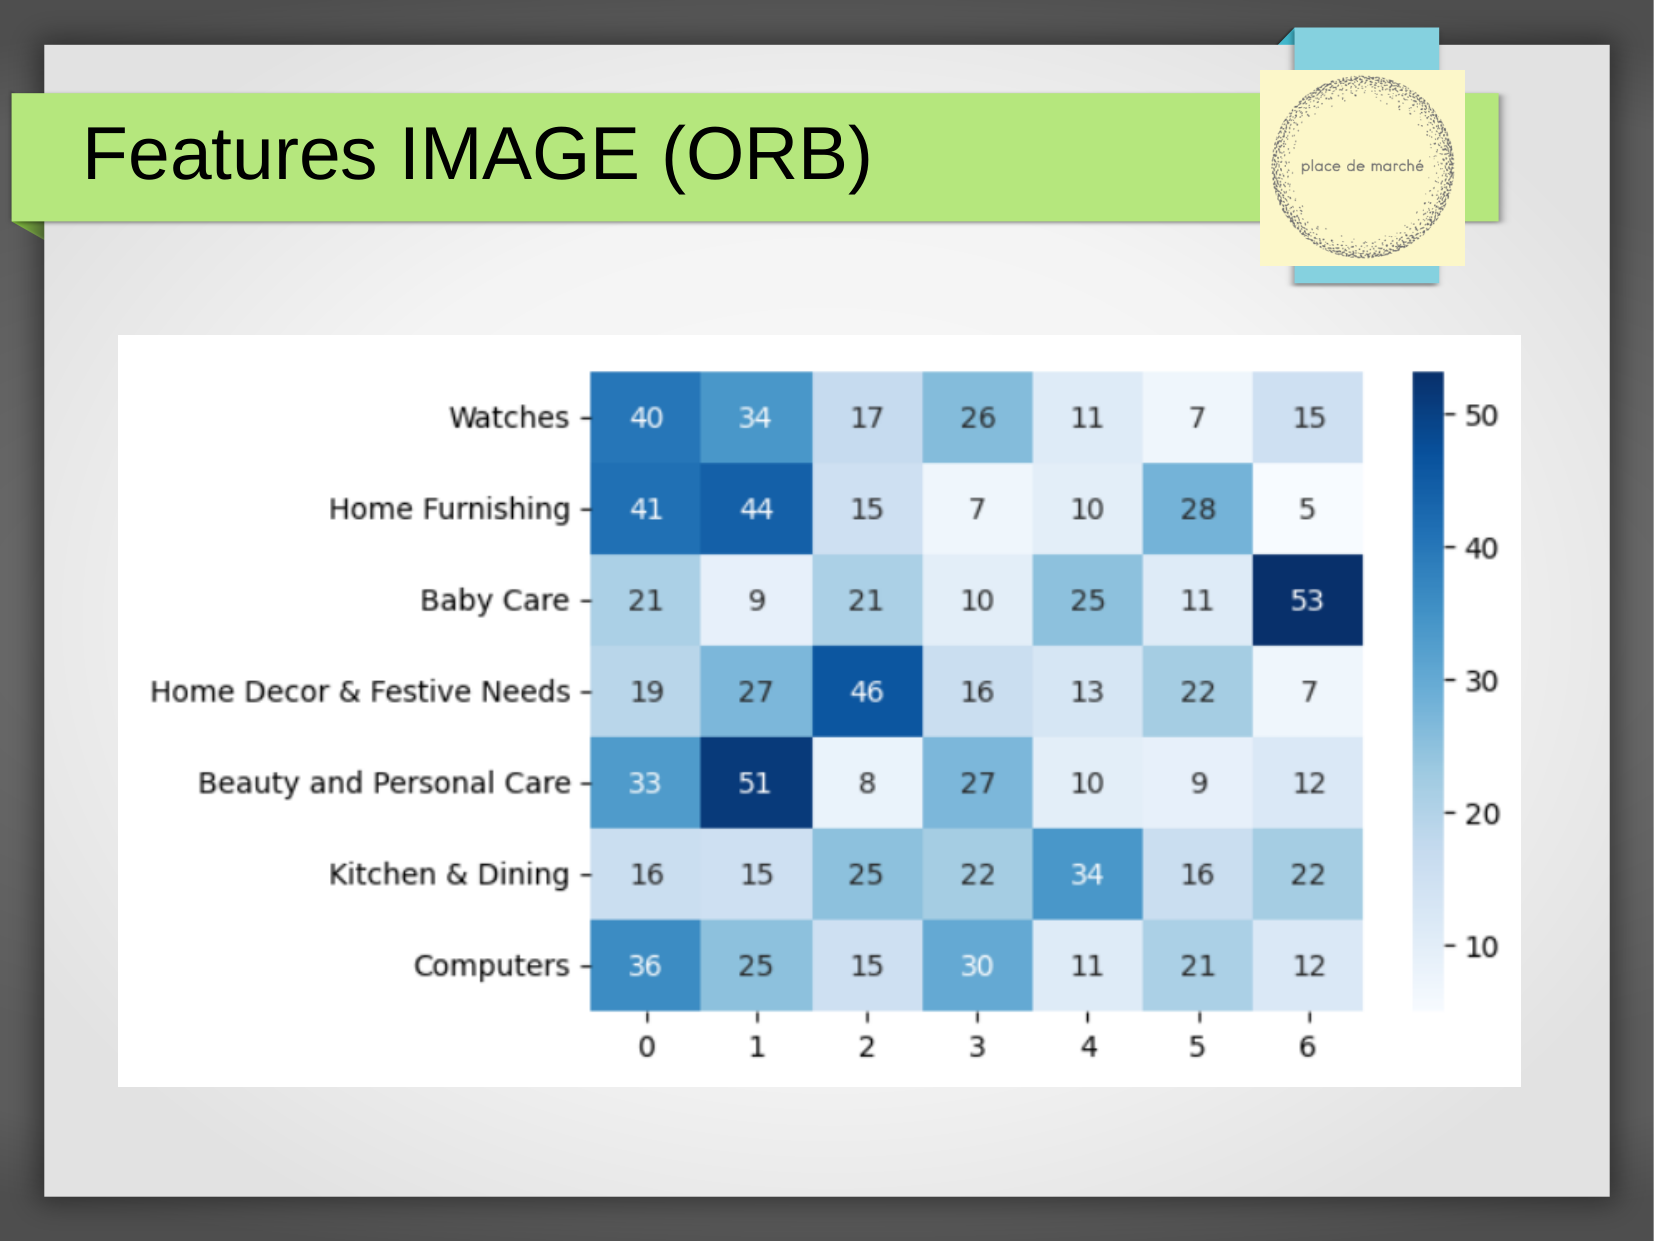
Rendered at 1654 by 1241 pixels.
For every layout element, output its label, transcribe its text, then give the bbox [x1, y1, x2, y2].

title Features IMAGE (ORB) [82, 94, 1260, 213]
picture [0, 0, 1654, 1241]
